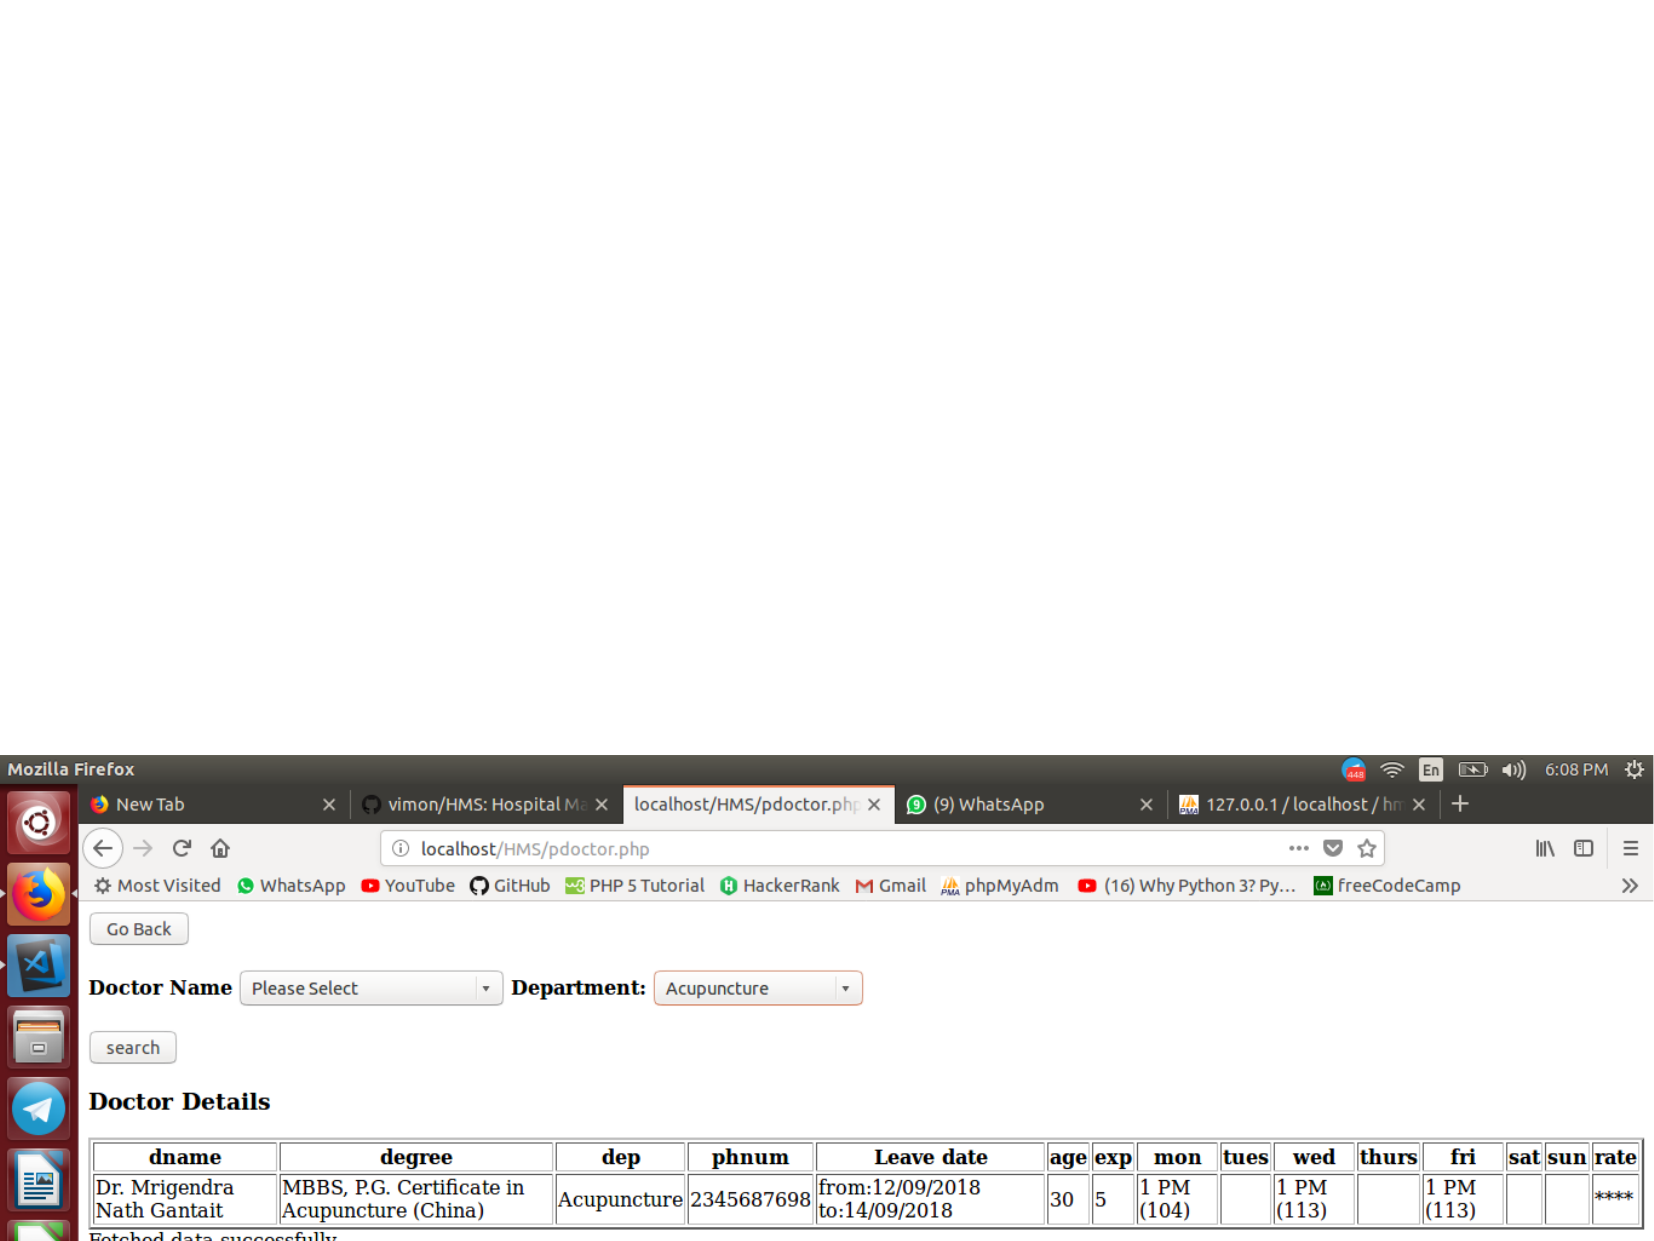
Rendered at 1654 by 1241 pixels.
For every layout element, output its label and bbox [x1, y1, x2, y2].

picture [0, 755, 1654, 1241]
